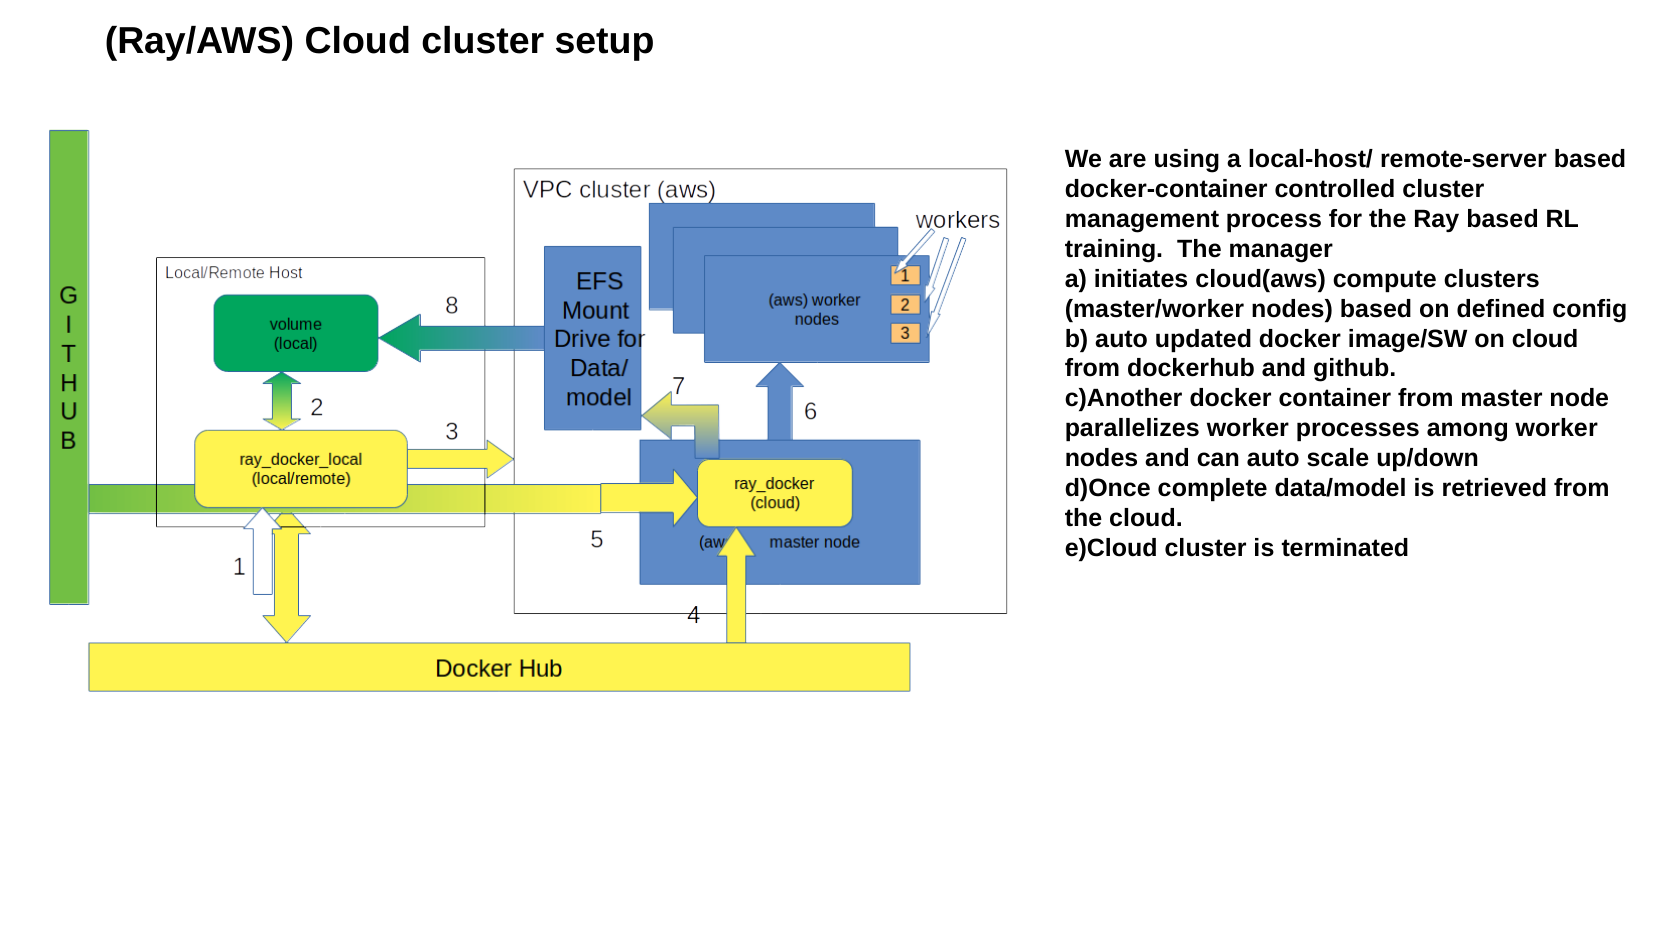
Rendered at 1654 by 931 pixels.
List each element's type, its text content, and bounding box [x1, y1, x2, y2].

text_box We are using a local-host/ remote-server based docker-container controlled cluster management process for the Ray based RL training. The manager a) initiates cloud(aws) compute clusters (master/worker nodes) based on defined config b) auto updated docker image/SW on cloud from dockerhub and github. c)Another docker container from master node parallelizes worker processes among worker nodes and can auto scale up/down d)Once complete data/model is retrieved from the cloud. e)Cloud cluster is terminated [1049, 135, 1650, 838]
picture [30, 120, 1096, 720]
text_box (Ray/AWS) Cloud cluster setup [89, 8, 690, 150]
